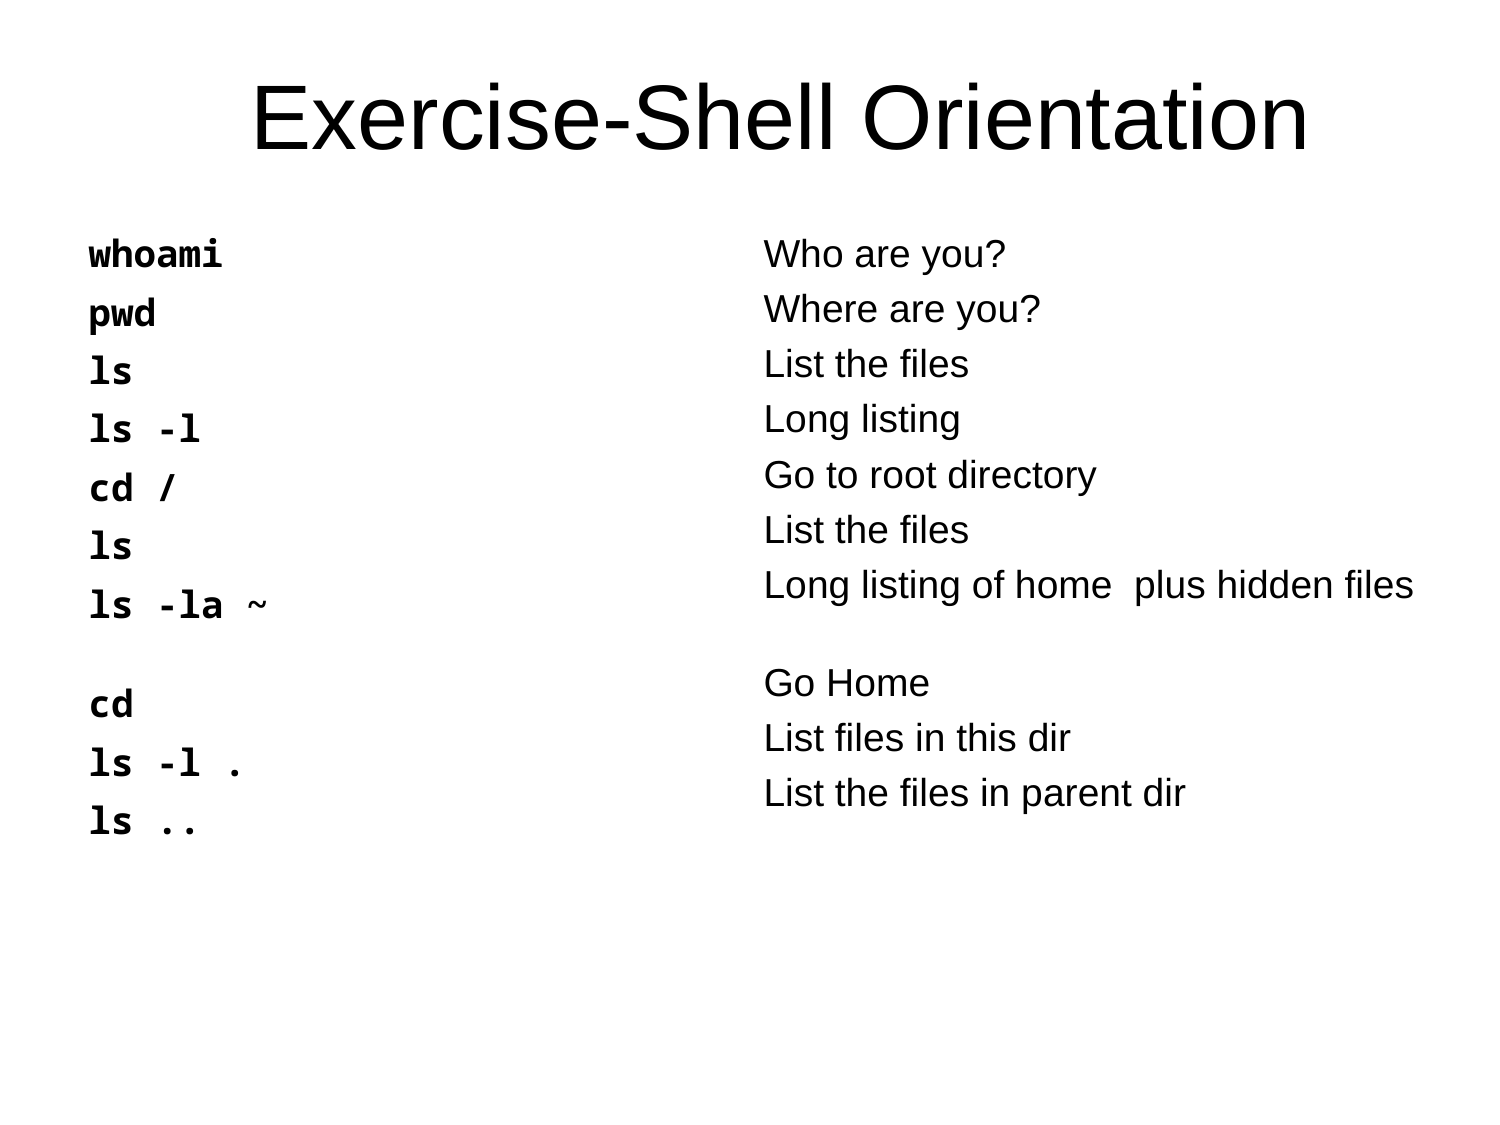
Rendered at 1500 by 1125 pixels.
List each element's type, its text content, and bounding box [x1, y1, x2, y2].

list Who are you? Where are you? List the files Long listing Go to root directory List the files Long listing of home plus hidden files Go Home List files in this dir List the files in parent dir [763, 232, 1425, 885]
list whoami pwd ls ls -l cd / ls ls -la ~ cd ls -l . ls .. [88, 227, 746, 972]
title Exercise-Shell Orientation [106, 23, 1457, 212]
